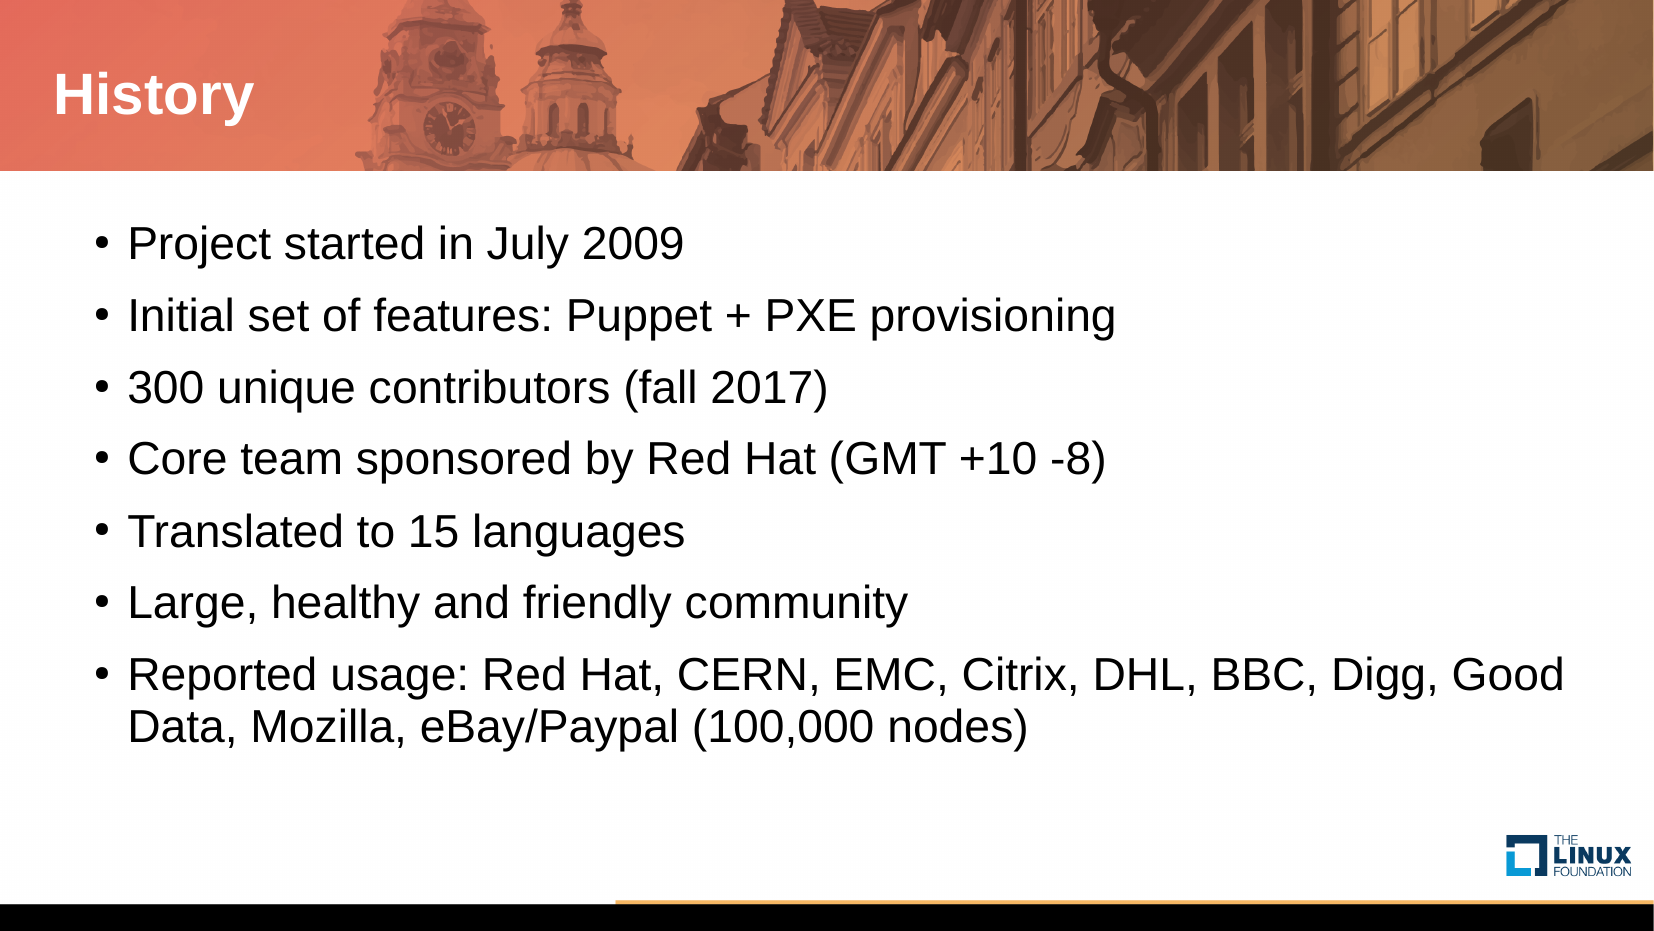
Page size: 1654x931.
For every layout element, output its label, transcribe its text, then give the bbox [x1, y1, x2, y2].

list Project started in July 2009 Initial set of features: Puppet + PXE provisioning 300 unique contributors (fall 2017) Core team sponsored by Red Hat (GMT +10 -8) Translated to 15 languages Large, healthy and friendly community Reported usage: Red Hat, CERN, EMC, Citrix, DHL, BBC, Digg, Good Data, Mozilla, eBay/Paypal (100,000 nodes) [82, 217, 1571, 757]
picture [0, 0, 1654, 931]
title History [53, 21, 1571, 167]
